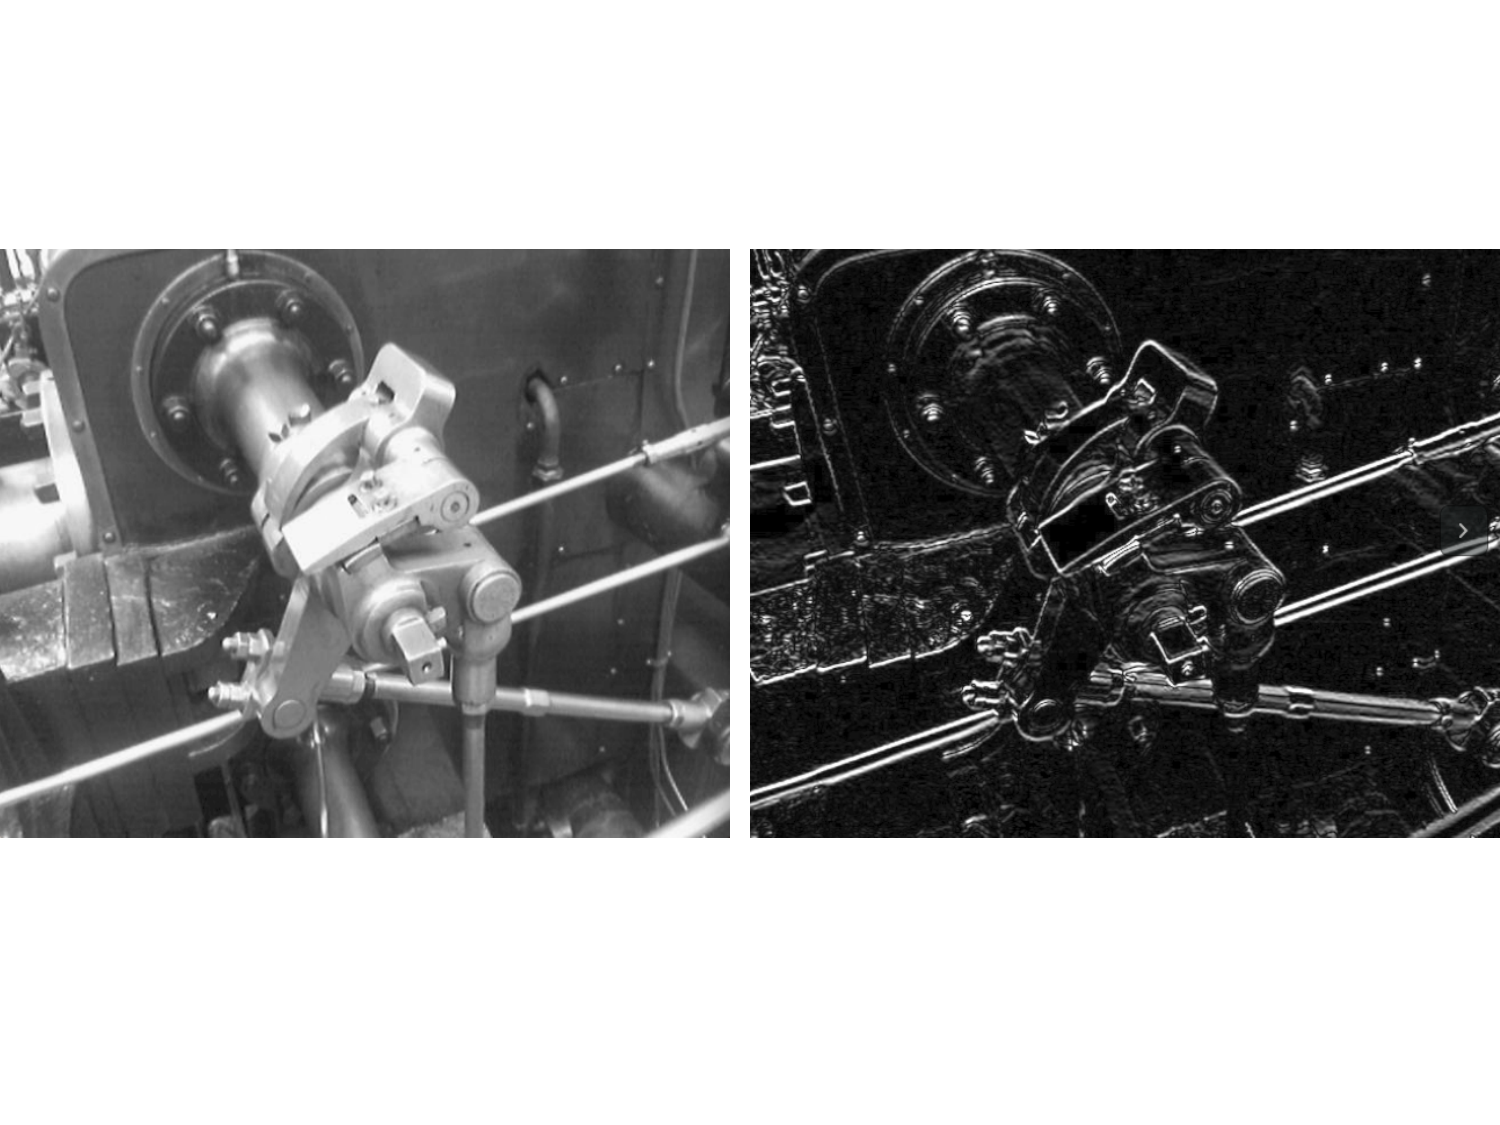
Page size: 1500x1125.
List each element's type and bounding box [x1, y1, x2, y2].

picture [750, 249, 1500, 838]
picture [0, 249, 730, 838]
